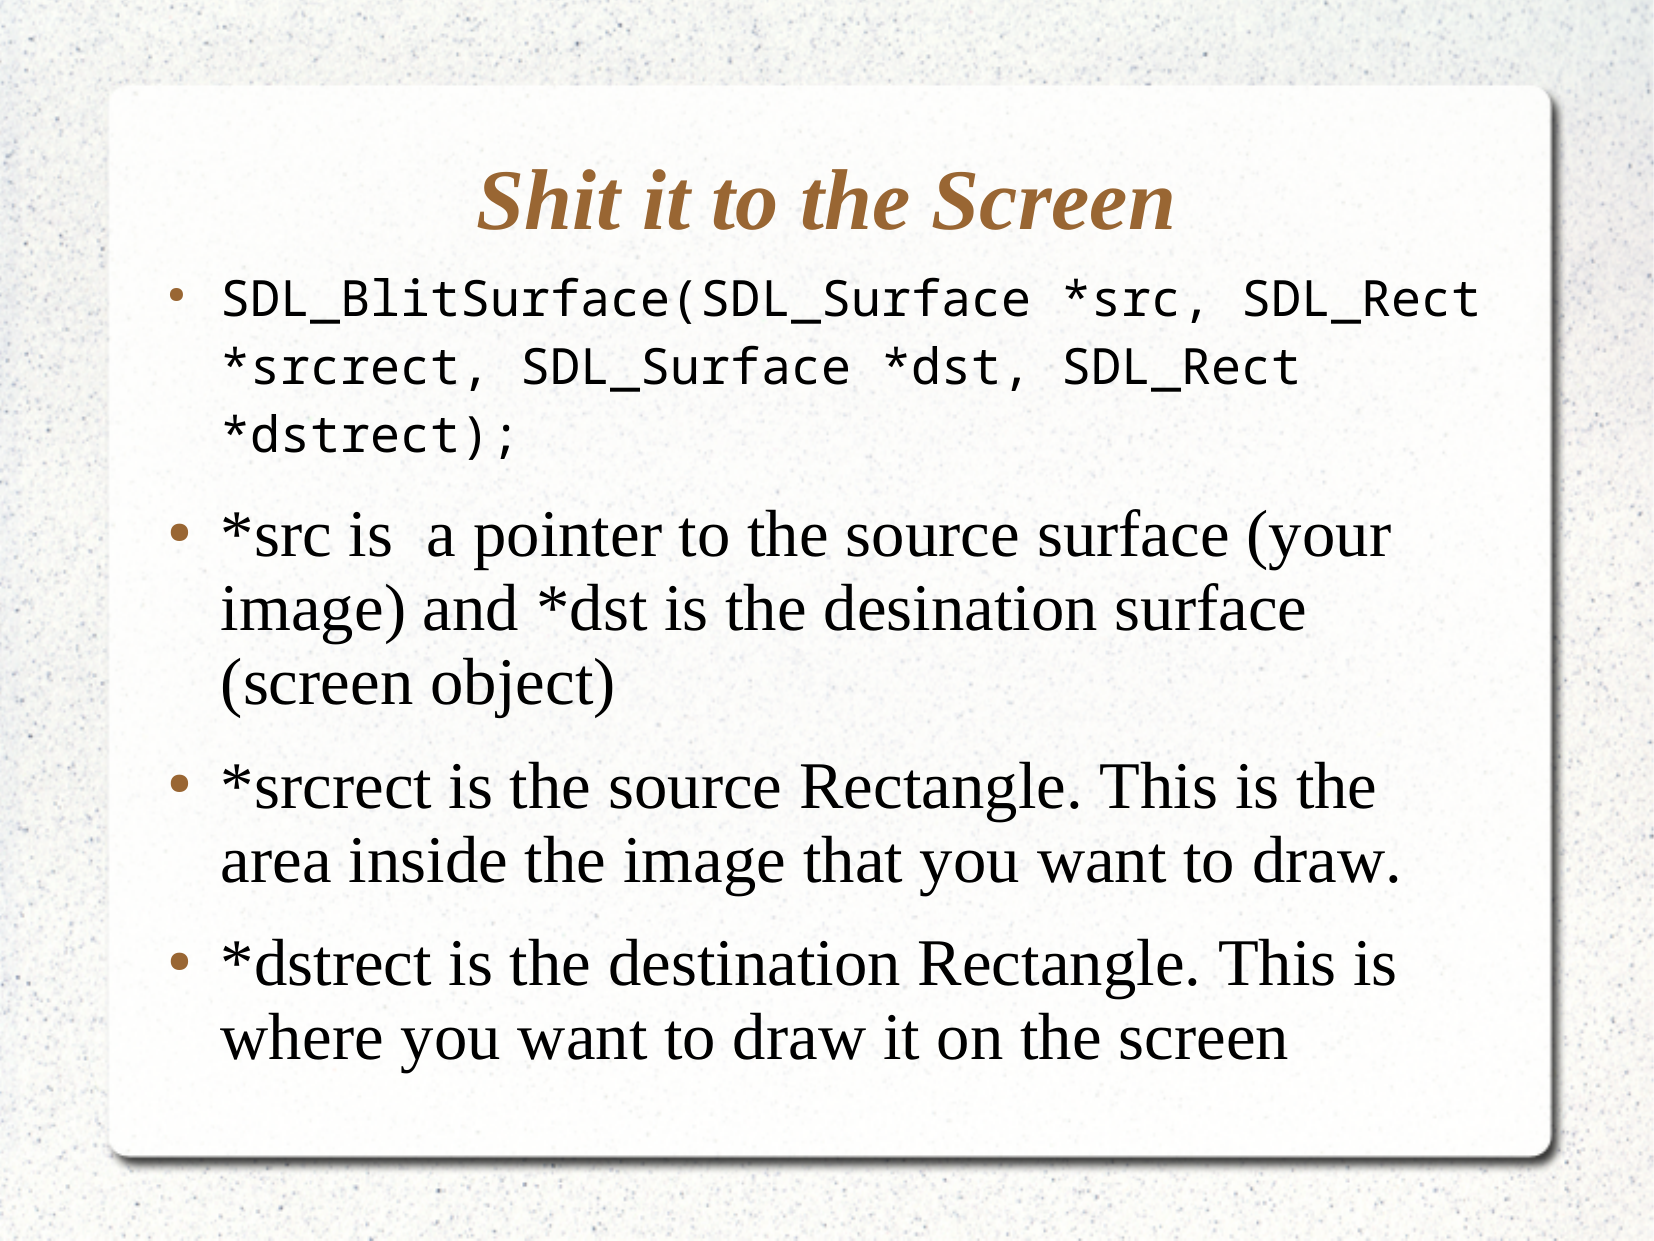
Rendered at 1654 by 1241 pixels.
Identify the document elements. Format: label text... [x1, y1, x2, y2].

picture [0, 0, 1654, 1241]
title Shit it to the Screen [118, 96, 1536, 304]
list SDL_BlitSurface(SDL_Surface *src, SDL_Rect *srcrect, SDL_Surface *dst, SDL_Rect *dstrect); *src is a pointer to the source surface (your image) and *dst is the desination surface (screen object) *srcrect is the source Rectangle. This is the area inside the image that you want to draw. *dstrect is the destination Rectangle. This is where you want to draw it on the screen [150, 262, 1509, 1126]
